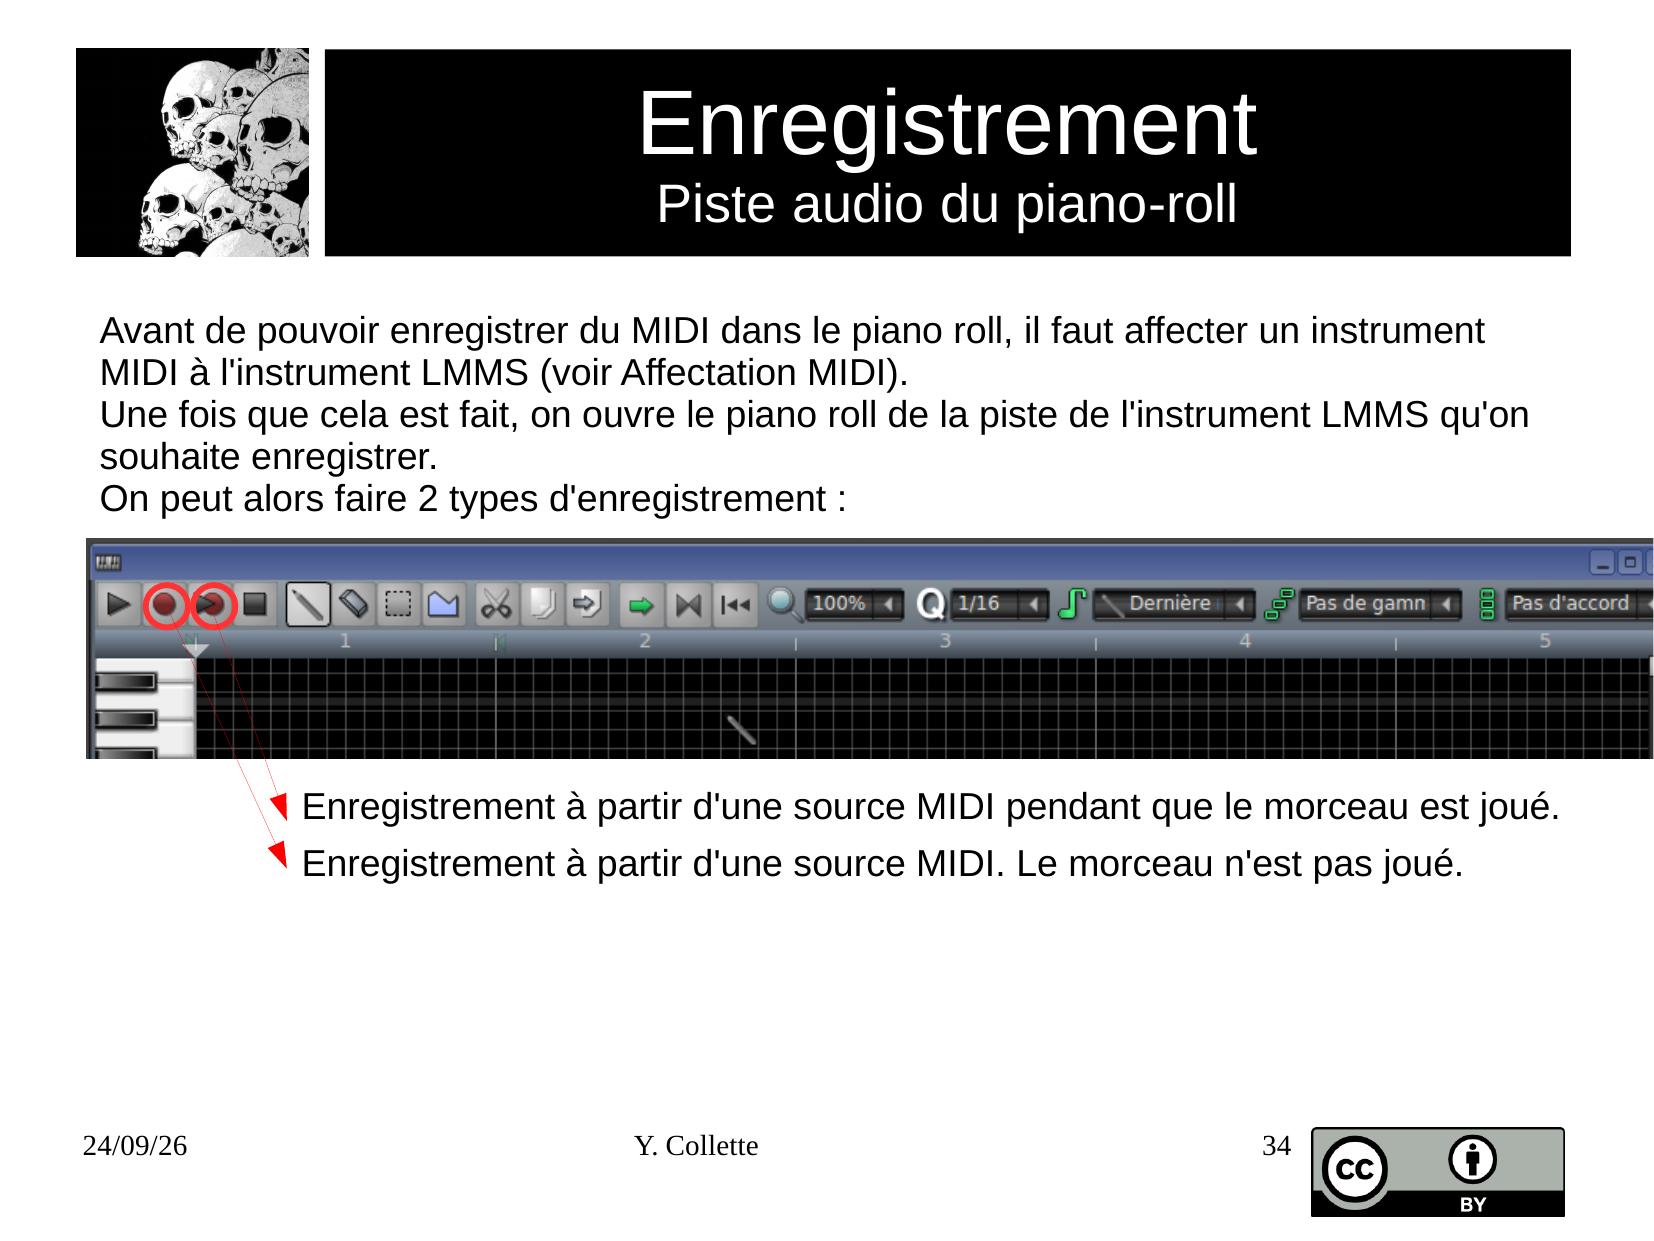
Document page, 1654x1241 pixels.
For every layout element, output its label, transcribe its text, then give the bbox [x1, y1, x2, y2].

picture [1311, 1127, 1565, 1217]
title Enregistrement Piste audio du piano-roll [324, 49, 1571, 257]
picture [178, 614, 264, 759]
text_box Enregistrement à partir d'une source MIDI. Le morceau n'est pas joué. [286, 835, 1486, 893]
picture [149, 589, 185, 624]
text_box Avant de pouvoir enregistrer du MIDI dans le piano roll, il faut affecter un instrument MIDI à l'instrument LMMS (voir Affectation MIDI). Une fois que cela est fait, on ouvre le piano roll de la piste de l'instrument LMMS qu'on souhaite enregistrer. On peut alors faire 2 types d'enregistrement : [84, 301, 1571, 527]
picture [196, 589, 232, 624]
picture [86, 538, 1654, 759]
text_box Enregistrement à partir d'une source MIDI pendant que le morceau est joué. [286, 778, 1588, 836]
picture [76, 48, 309, 257]
